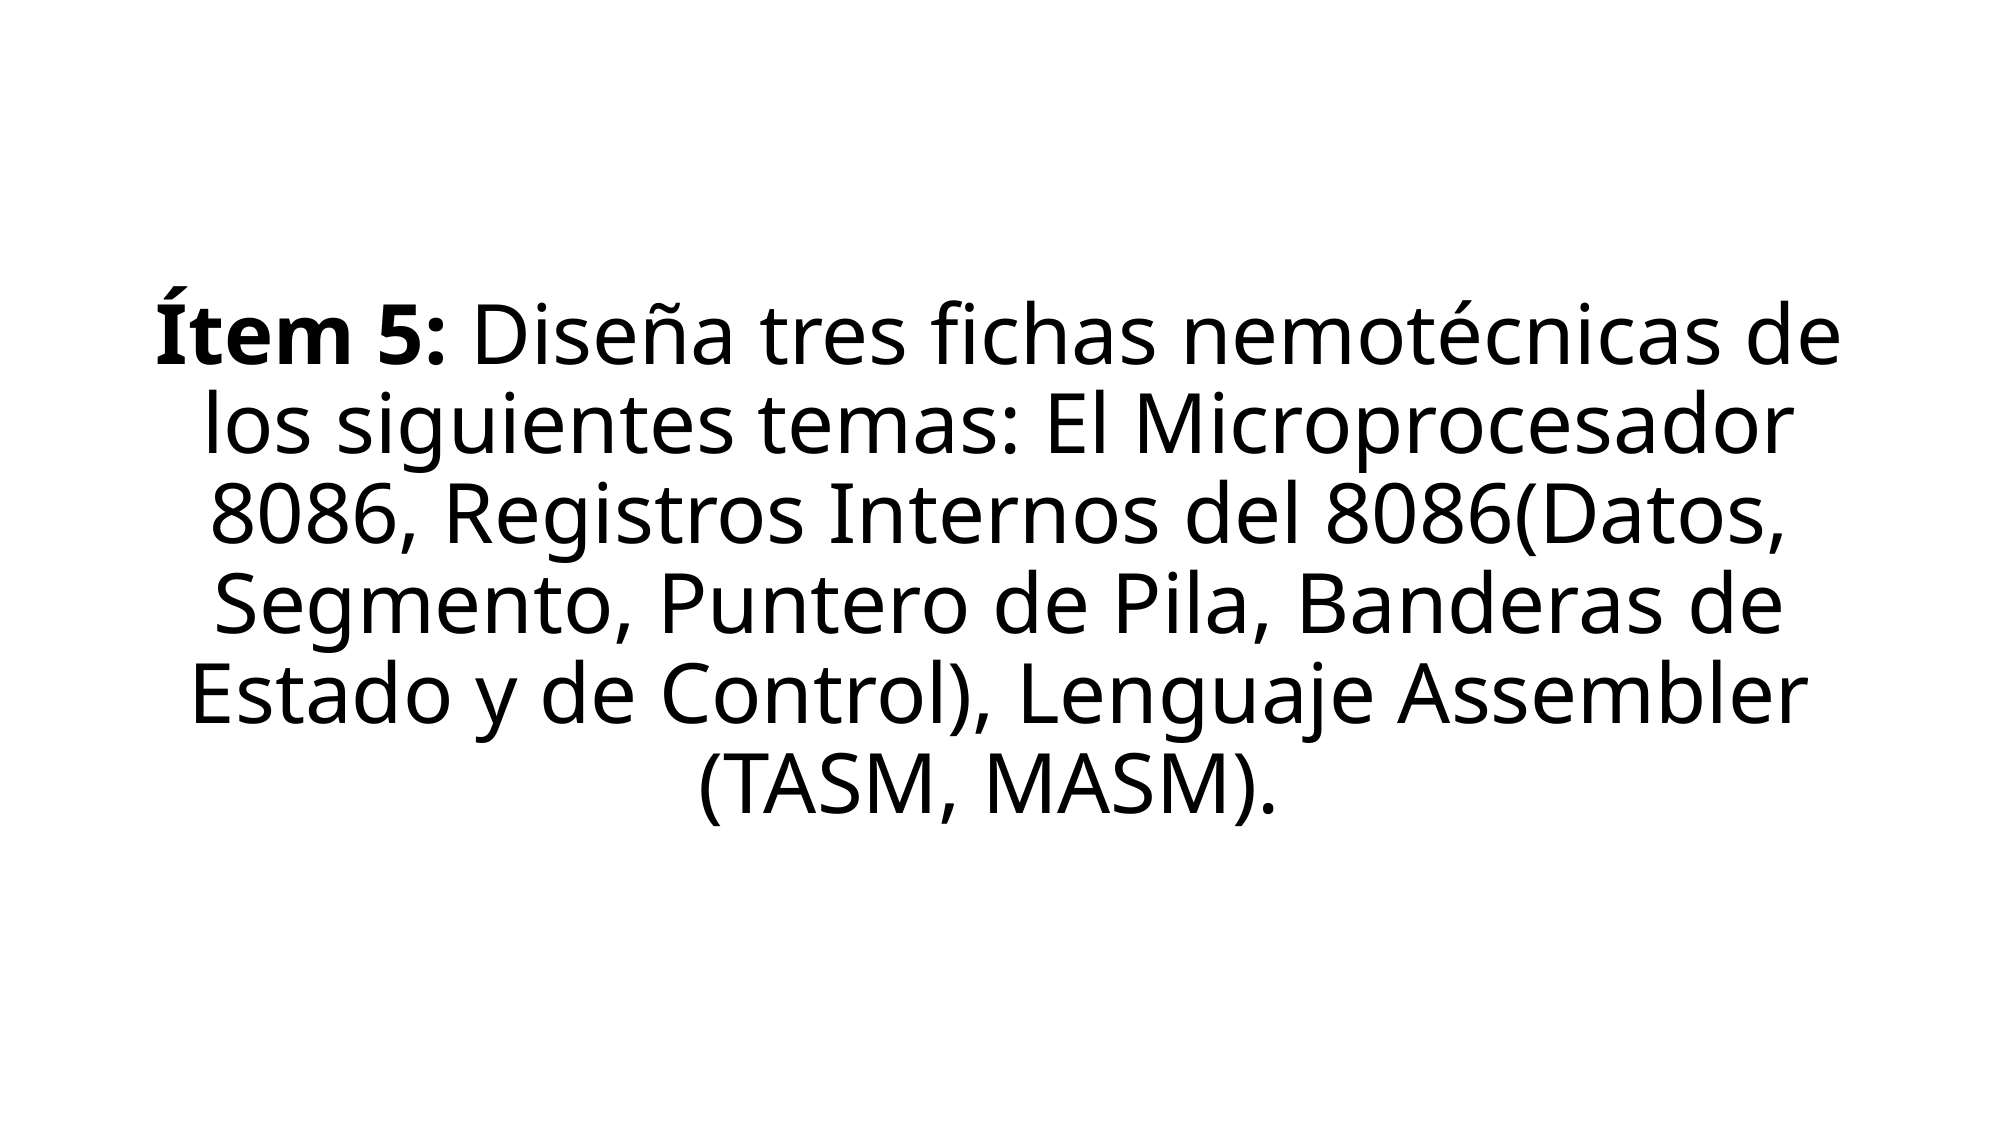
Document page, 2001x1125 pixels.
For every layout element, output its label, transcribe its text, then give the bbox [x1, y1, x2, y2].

title Ítem 5: Diseña tres fichas nemotécnicas de los siguientes temas: El Microprocesador 8086, Registros Internos del 8086(Datos, Segmento, Puntero de Pila, Banderas de Estado y de Control), Lenguaje Assembler (TASM, MASM). [137, 99, 1863, 1025]
